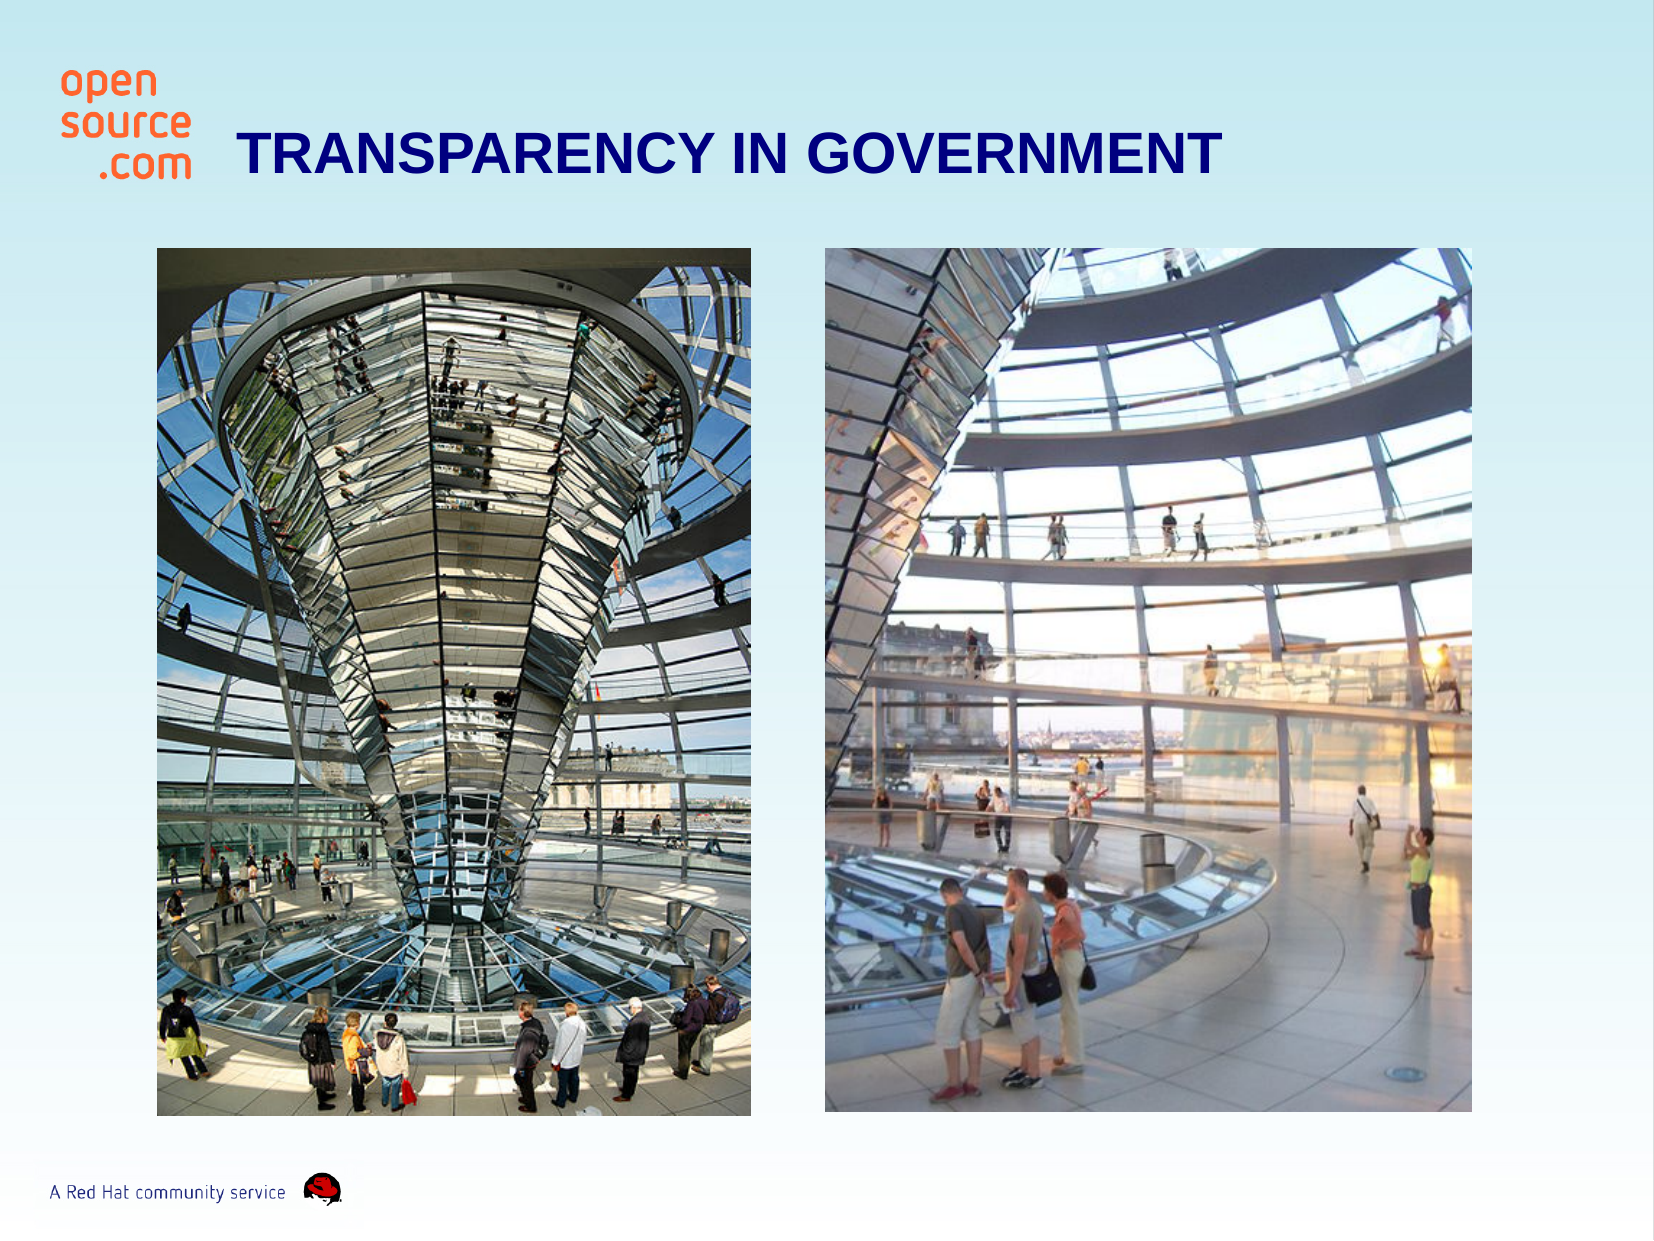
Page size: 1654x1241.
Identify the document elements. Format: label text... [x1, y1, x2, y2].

picture [0, 0, 1654, 1241]
title TRANSPARENCY IN GOVERNMENT [236, 49, 1654, 257]
